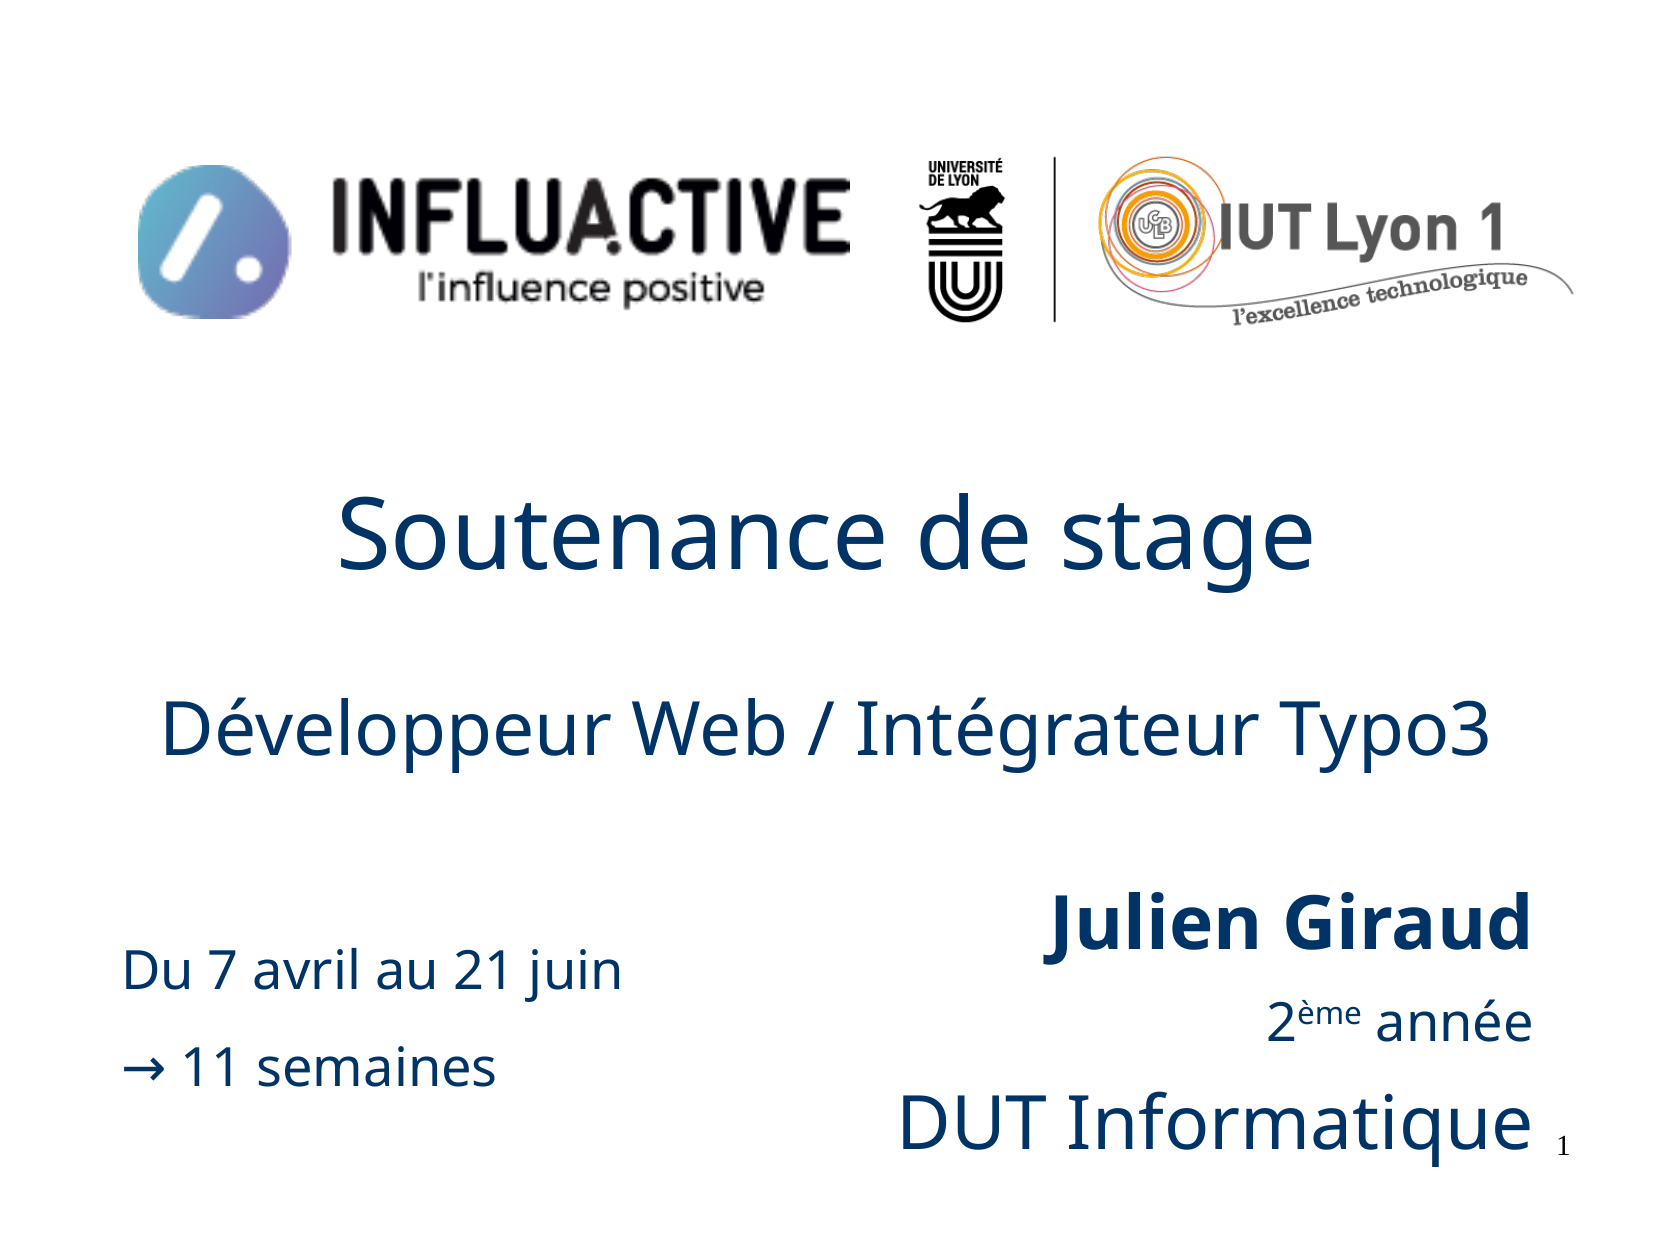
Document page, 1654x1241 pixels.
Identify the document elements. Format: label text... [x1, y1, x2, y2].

subtitle Soutenance de stage Développeur Web / Intégrateur Typo3 [82, 429, 1571, 811]
picture [138, 165, 850, 319]
text_box Du 7 avril au 21 juin → 11 semaines [106, 885, 906, 1111]
text_box Julien Giraud 2ème année DUT Informatique [750, 862, 1549, 1136]
picture [909, 135, 1583, 341]
